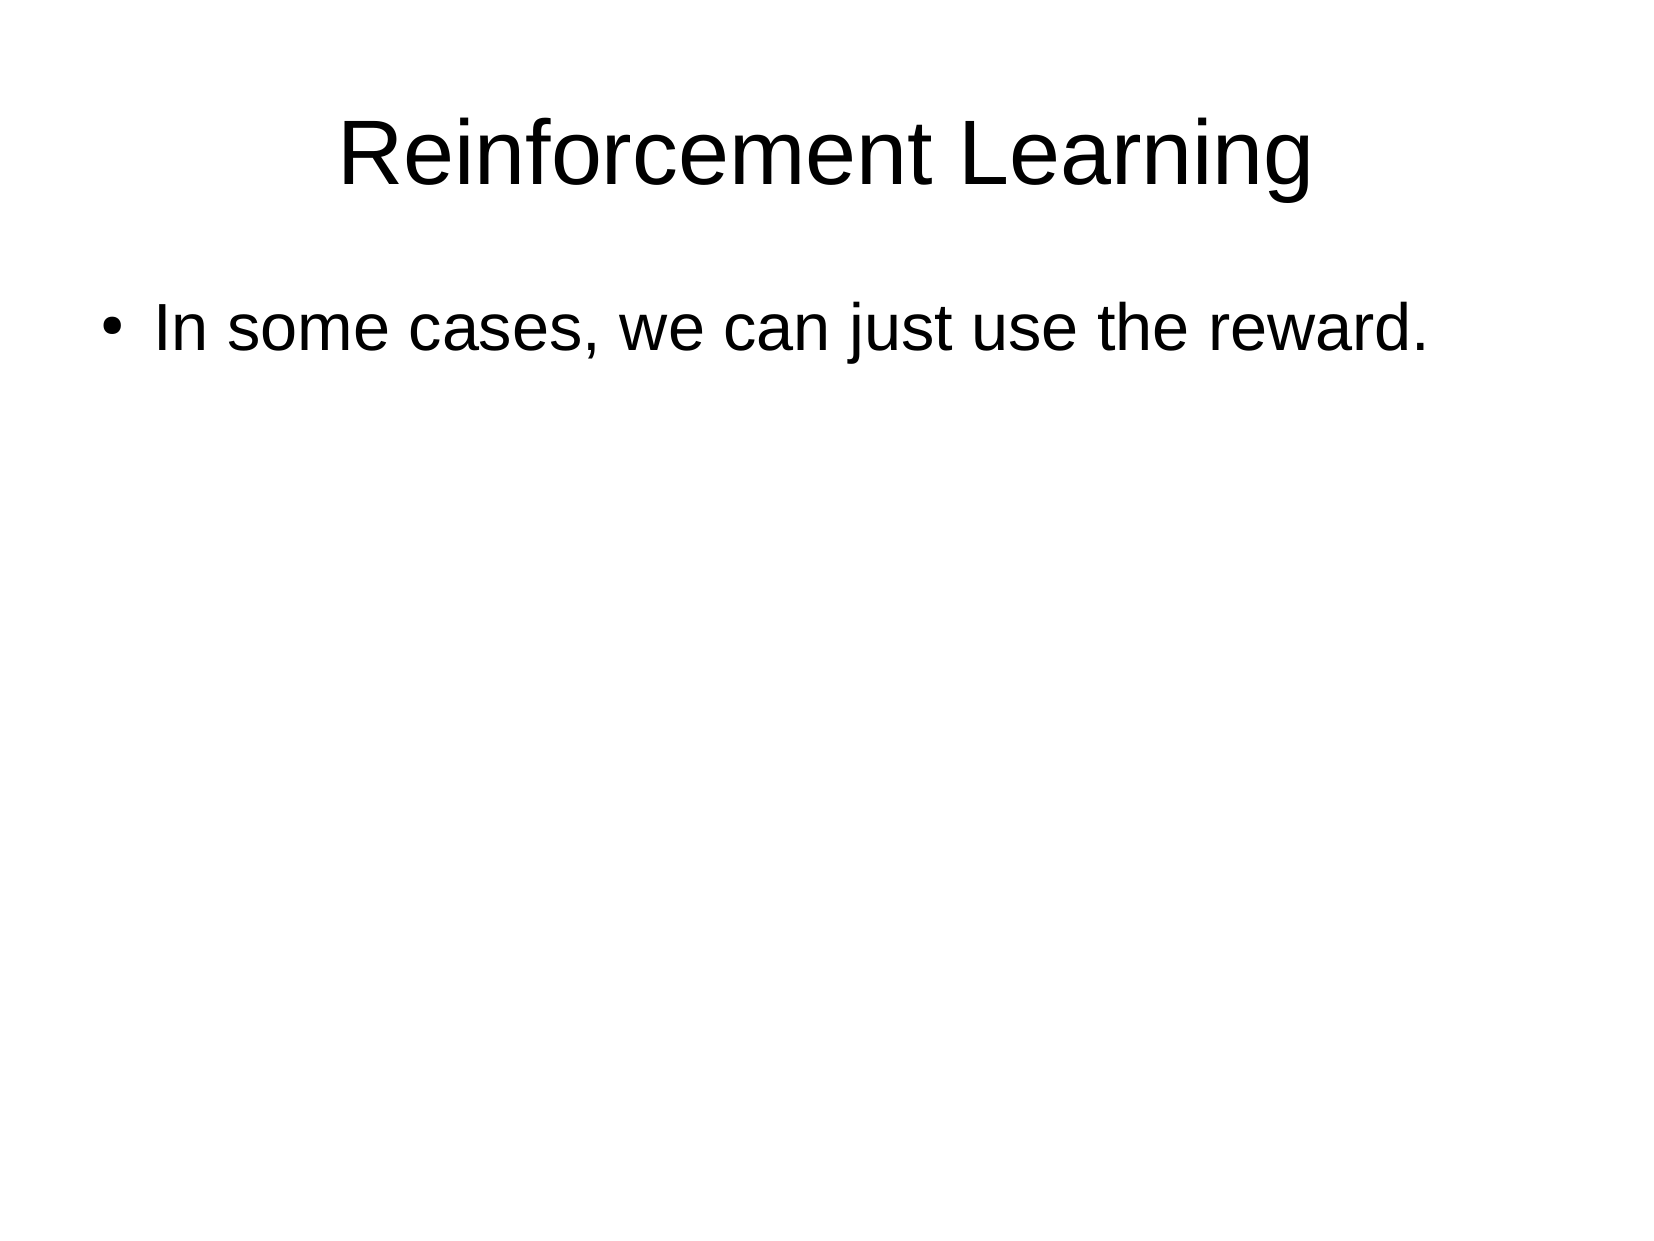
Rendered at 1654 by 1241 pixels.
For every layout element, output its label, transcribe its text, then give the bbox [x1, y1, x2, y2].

list In some cases, we can just use the reward. [82, 290, 1571, 1010]
title Reinforcement Learning [82, 49, 1571, 257]
